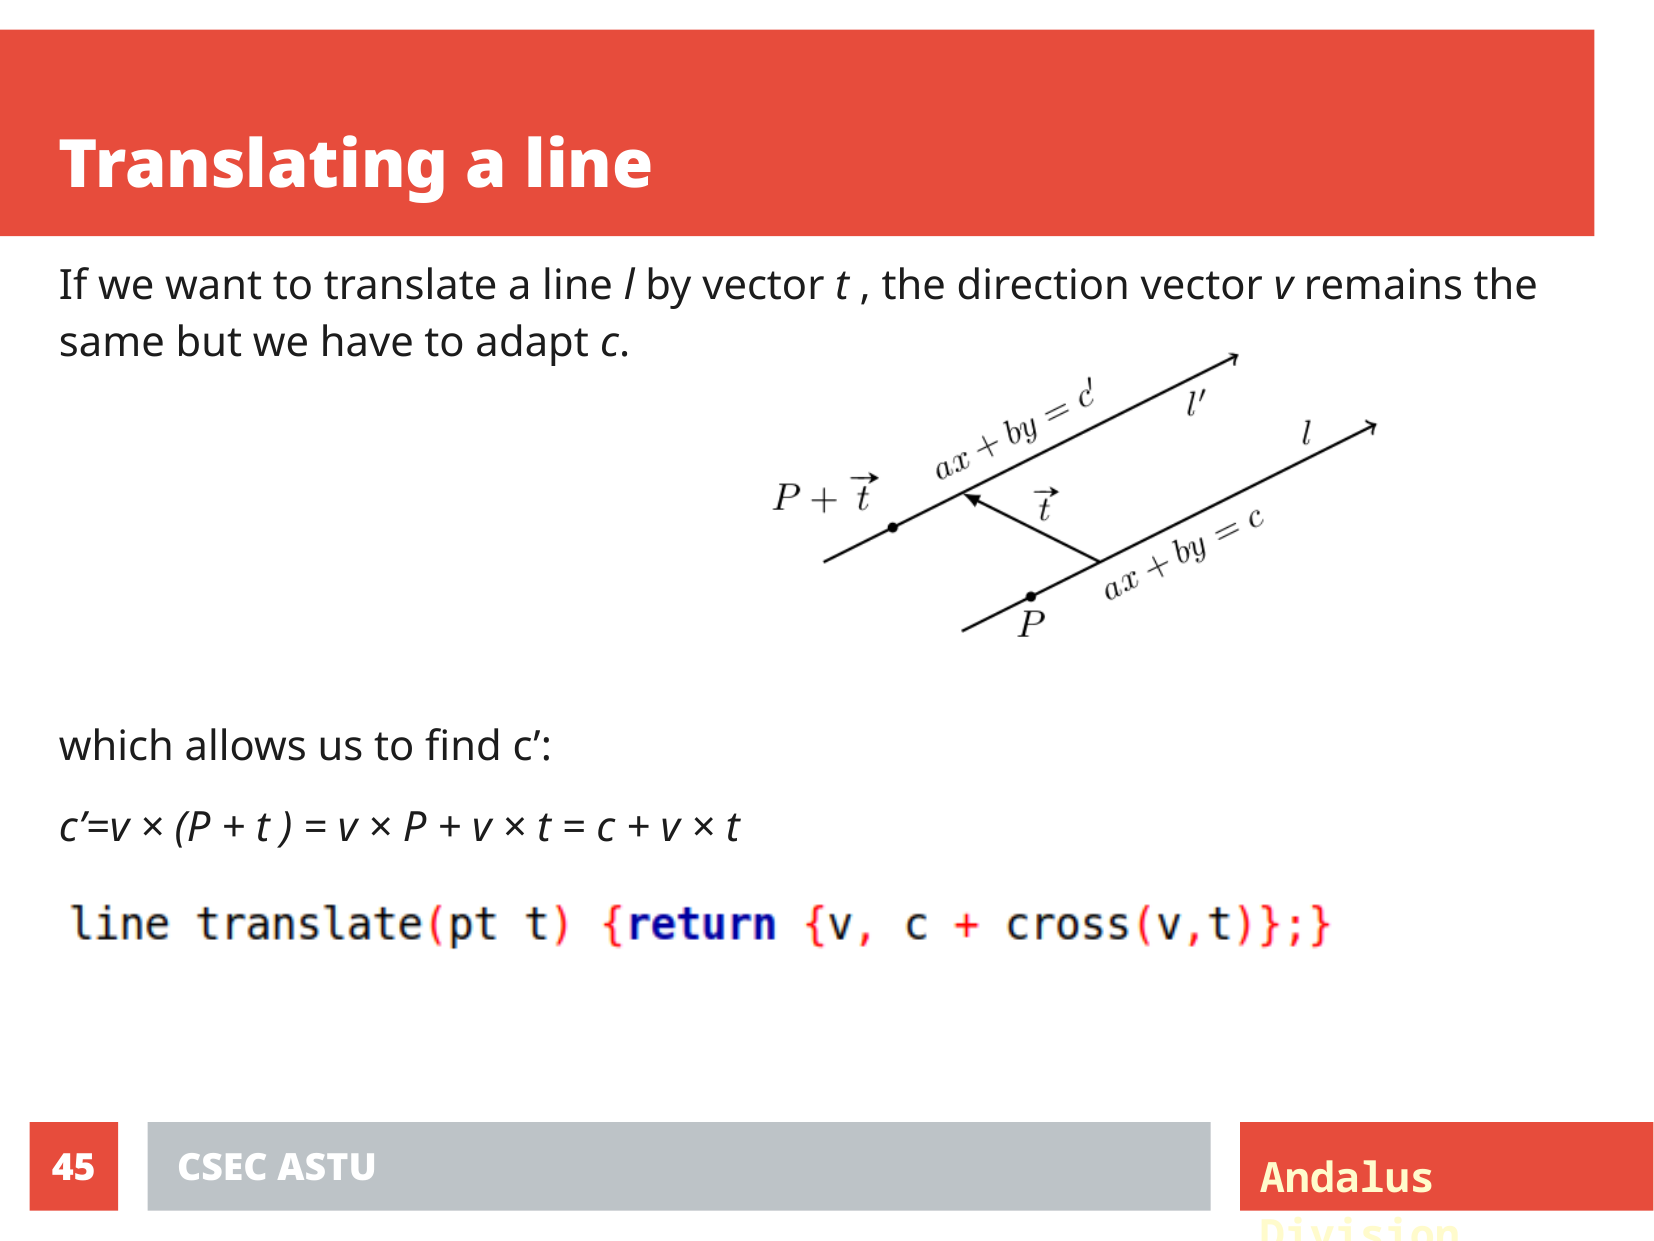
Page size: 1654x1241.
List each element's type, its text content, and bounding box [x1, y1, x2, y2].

list If we want to translate a line l by vector t , the direction vector v remains the same but we have to adapt c. which allows us to find c’: c’=v × (P + t ) = v × P + v × t = c + v × t [59, 255, 1565, 1093]
picture [59, 870, 1381, 991]
picture [756, 341, 1396, 661]
text_box Andalus Division [1245, 1140, 1636, 1197]
title Translating a line [59, 59, 1595, 207]
